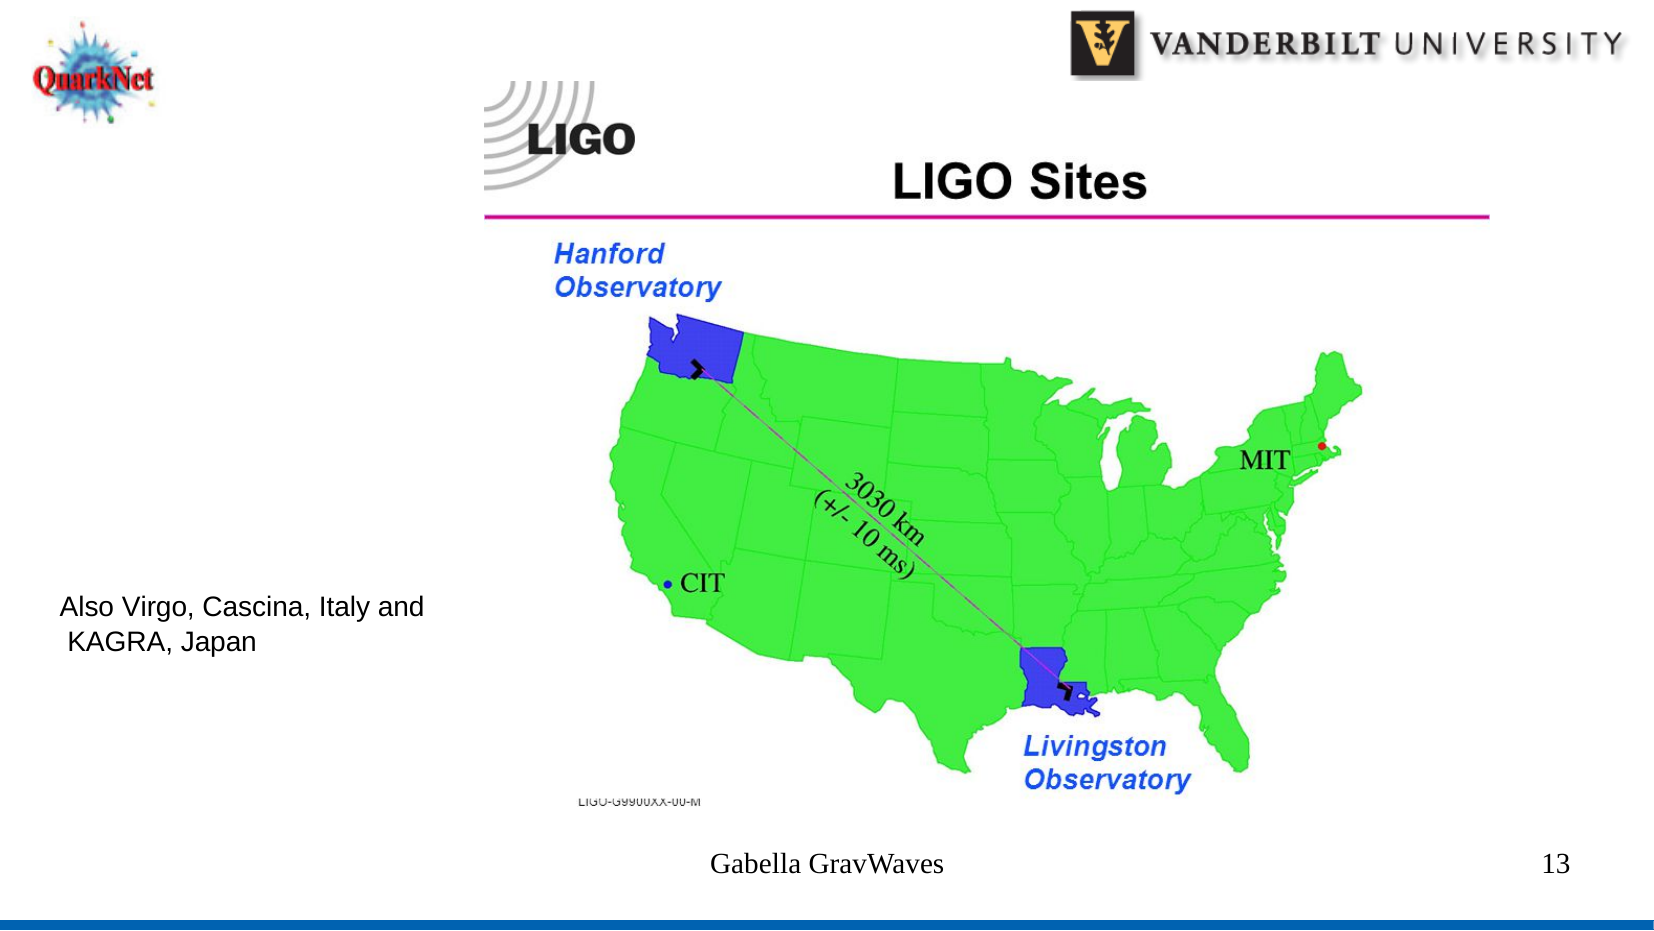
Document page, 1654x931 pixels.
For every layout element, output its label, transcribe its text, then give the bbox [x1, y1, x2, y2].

picture [19, 16, 166, 135]
text_box Also Virgo, Cascina, Italy and KAGRA, Japan [44, 580, 468, 666]
picture [484, 8, 1637, 832]
